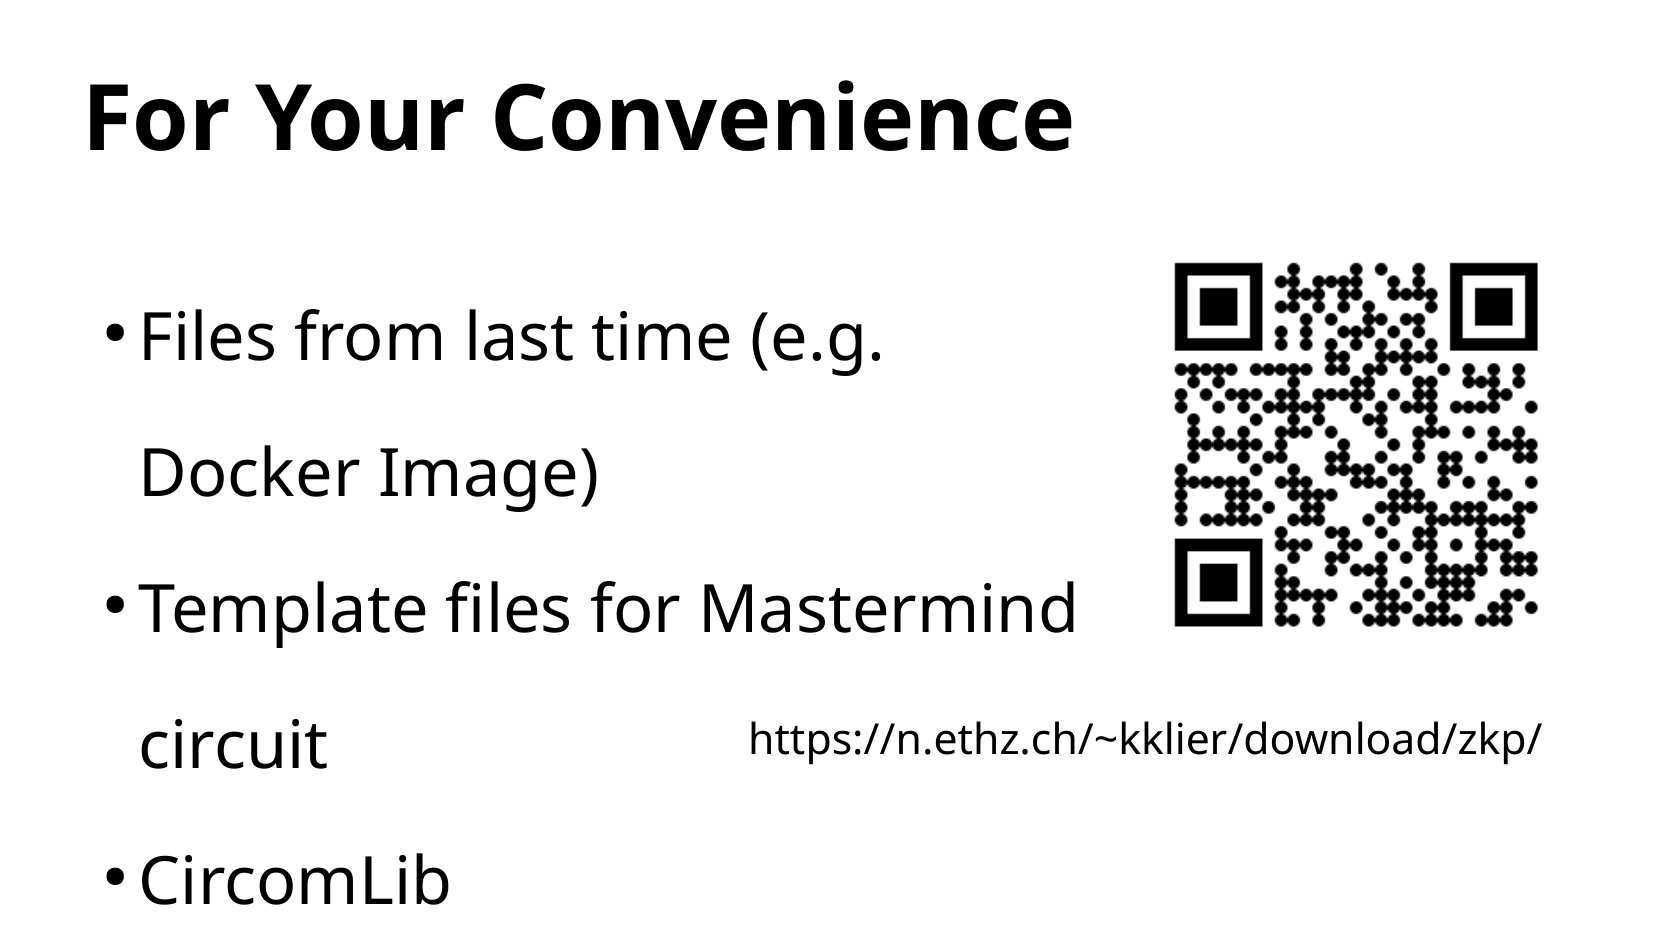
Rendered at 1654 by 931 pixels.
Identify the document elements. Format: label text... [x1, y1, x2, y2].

title For Your Convenience [82, 37, 1571, 193]
list https://n.ethz.ch/~kklier/download/zkp/ [702, 708, 1595, 768]
picture [1122, 210, 1591, 680]
text_box Files from last time (e.g. Docker Image) Template files for Mastermind circuit CircomLib README.html [88, 236, 1123, 625]
